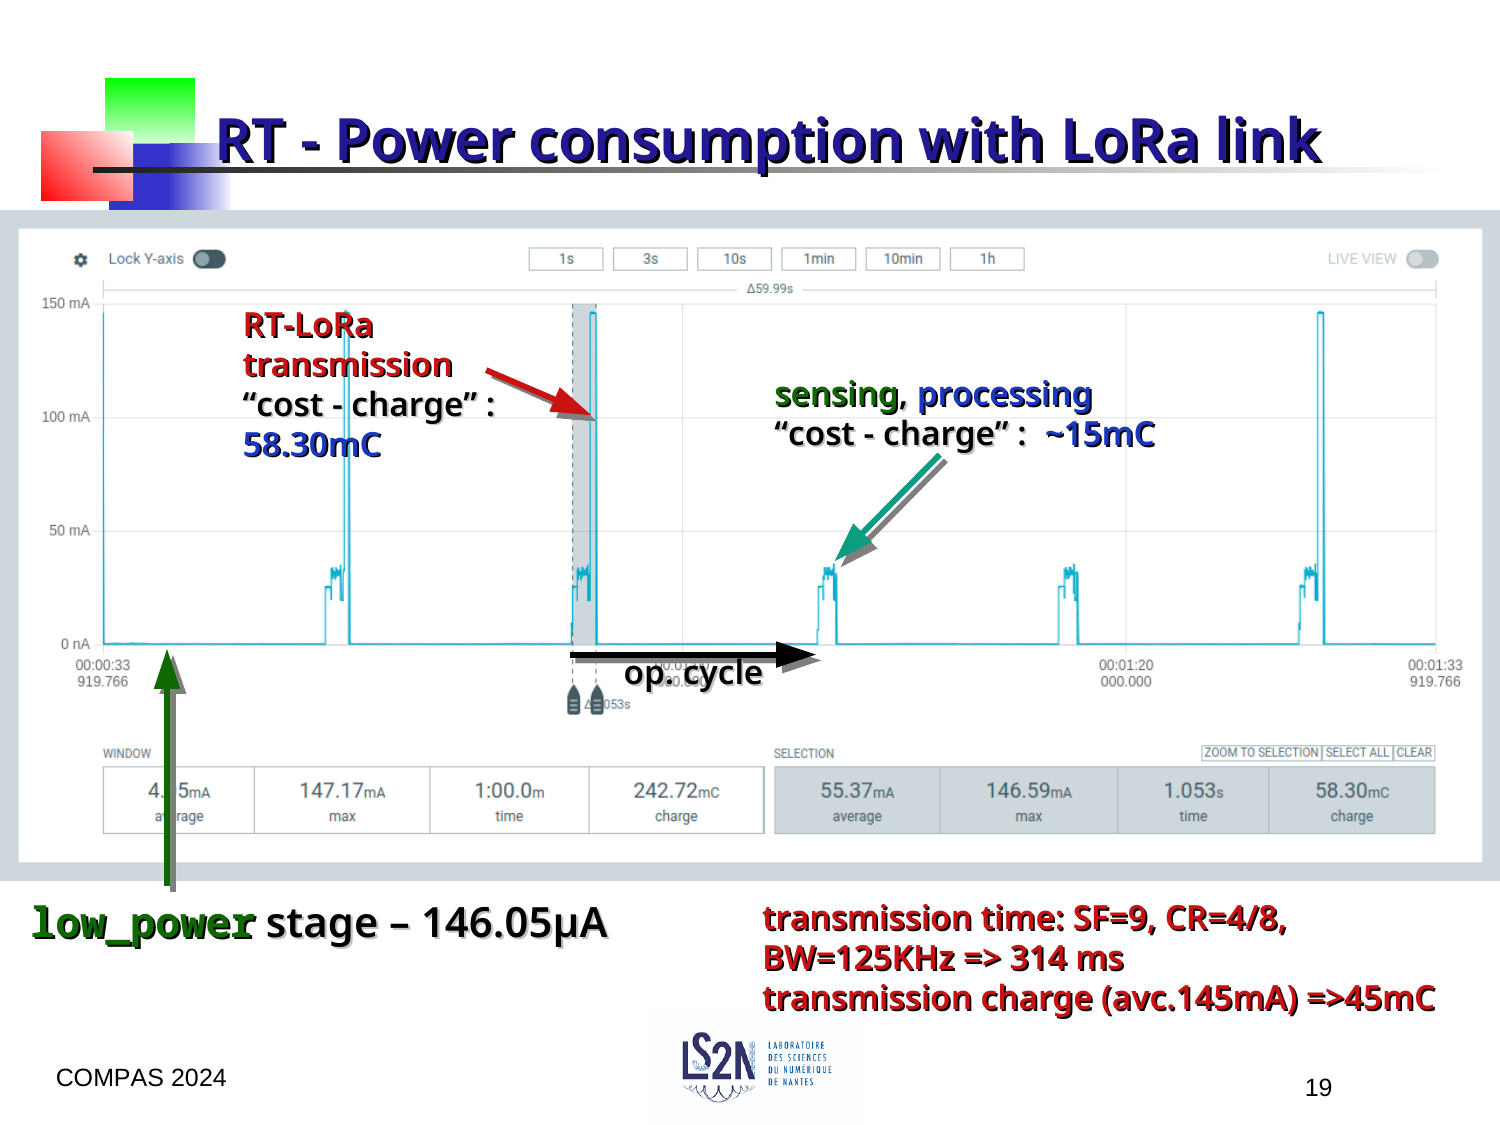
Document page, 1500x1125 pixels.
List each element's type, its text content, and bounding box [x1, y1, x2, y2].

picture [651, 1009, 862, 1125]
text_box RT-LoRa transmission “cost - charge” : 58.30mC [227, 295, 543, 471]
text_box transmission time: SF=9, CR=4/8, BW=125KHz => 314 ms transmission charge (avc.145mA) =>45mC [747, 888, 1498, 1024]
picture [0, 210, 1500, 881]
text_box op. cycle [608, 643, 787, 699]
text_box sensing, processing “cost - charge” : ~15mC [759, 365, 1180, 471]
text_box low_power stage – 146.05µA [15, 888, 656, 954]
title RT - Power consumption with LoRa link [199, 84, 1424, 180]
